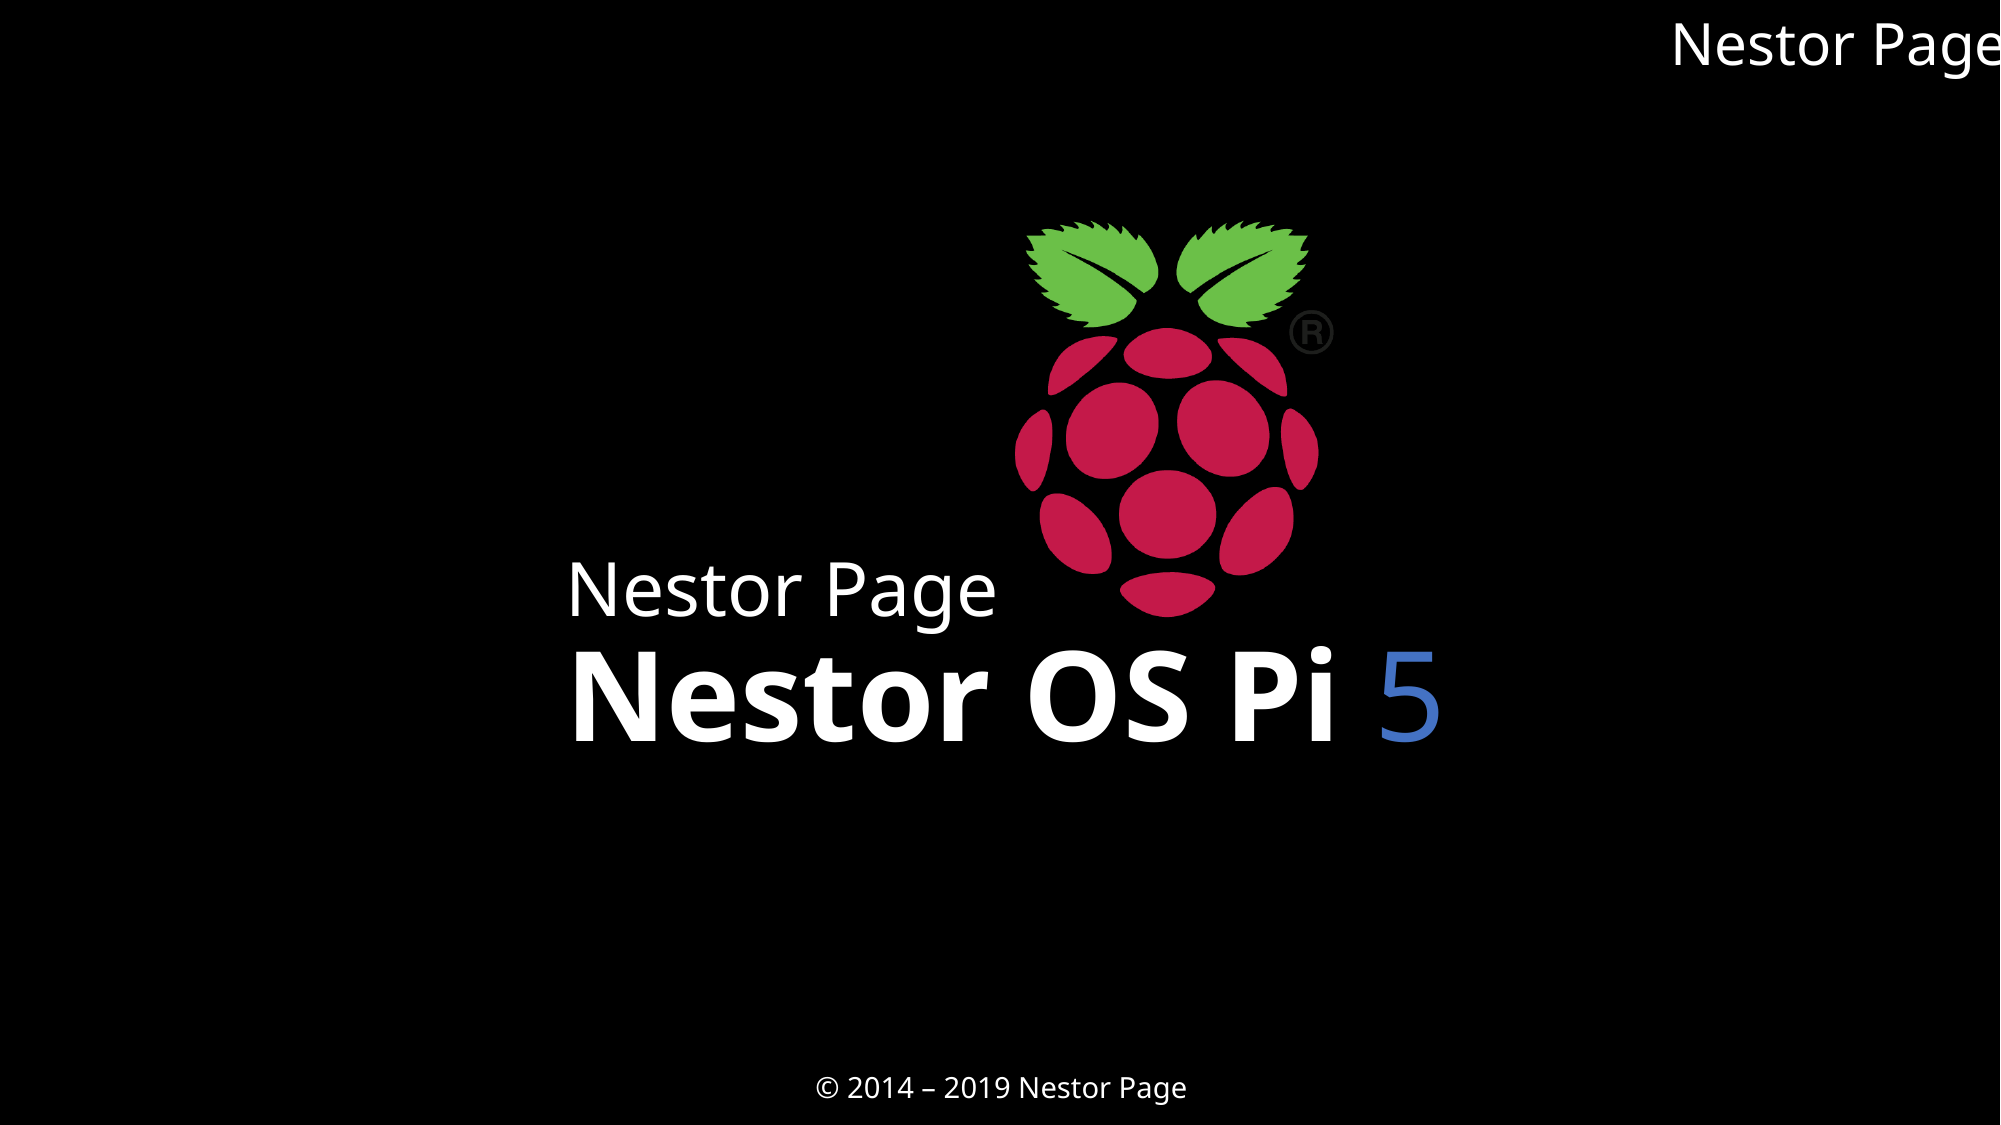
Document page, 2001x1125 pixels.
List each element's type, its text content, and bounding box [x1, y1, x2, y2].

text_box Nestor Page [1655, 0, 2000, 86]
text_box © 2014 – 2019 Nestor Page [800, 1062, 1216, 1113]
text_box Nestor Page [550, 533, 1025, 608]
picture [0, 0, 2000, 1125]
text_box Nestor OS Pi 5 [550, 608, 1471, 776]
